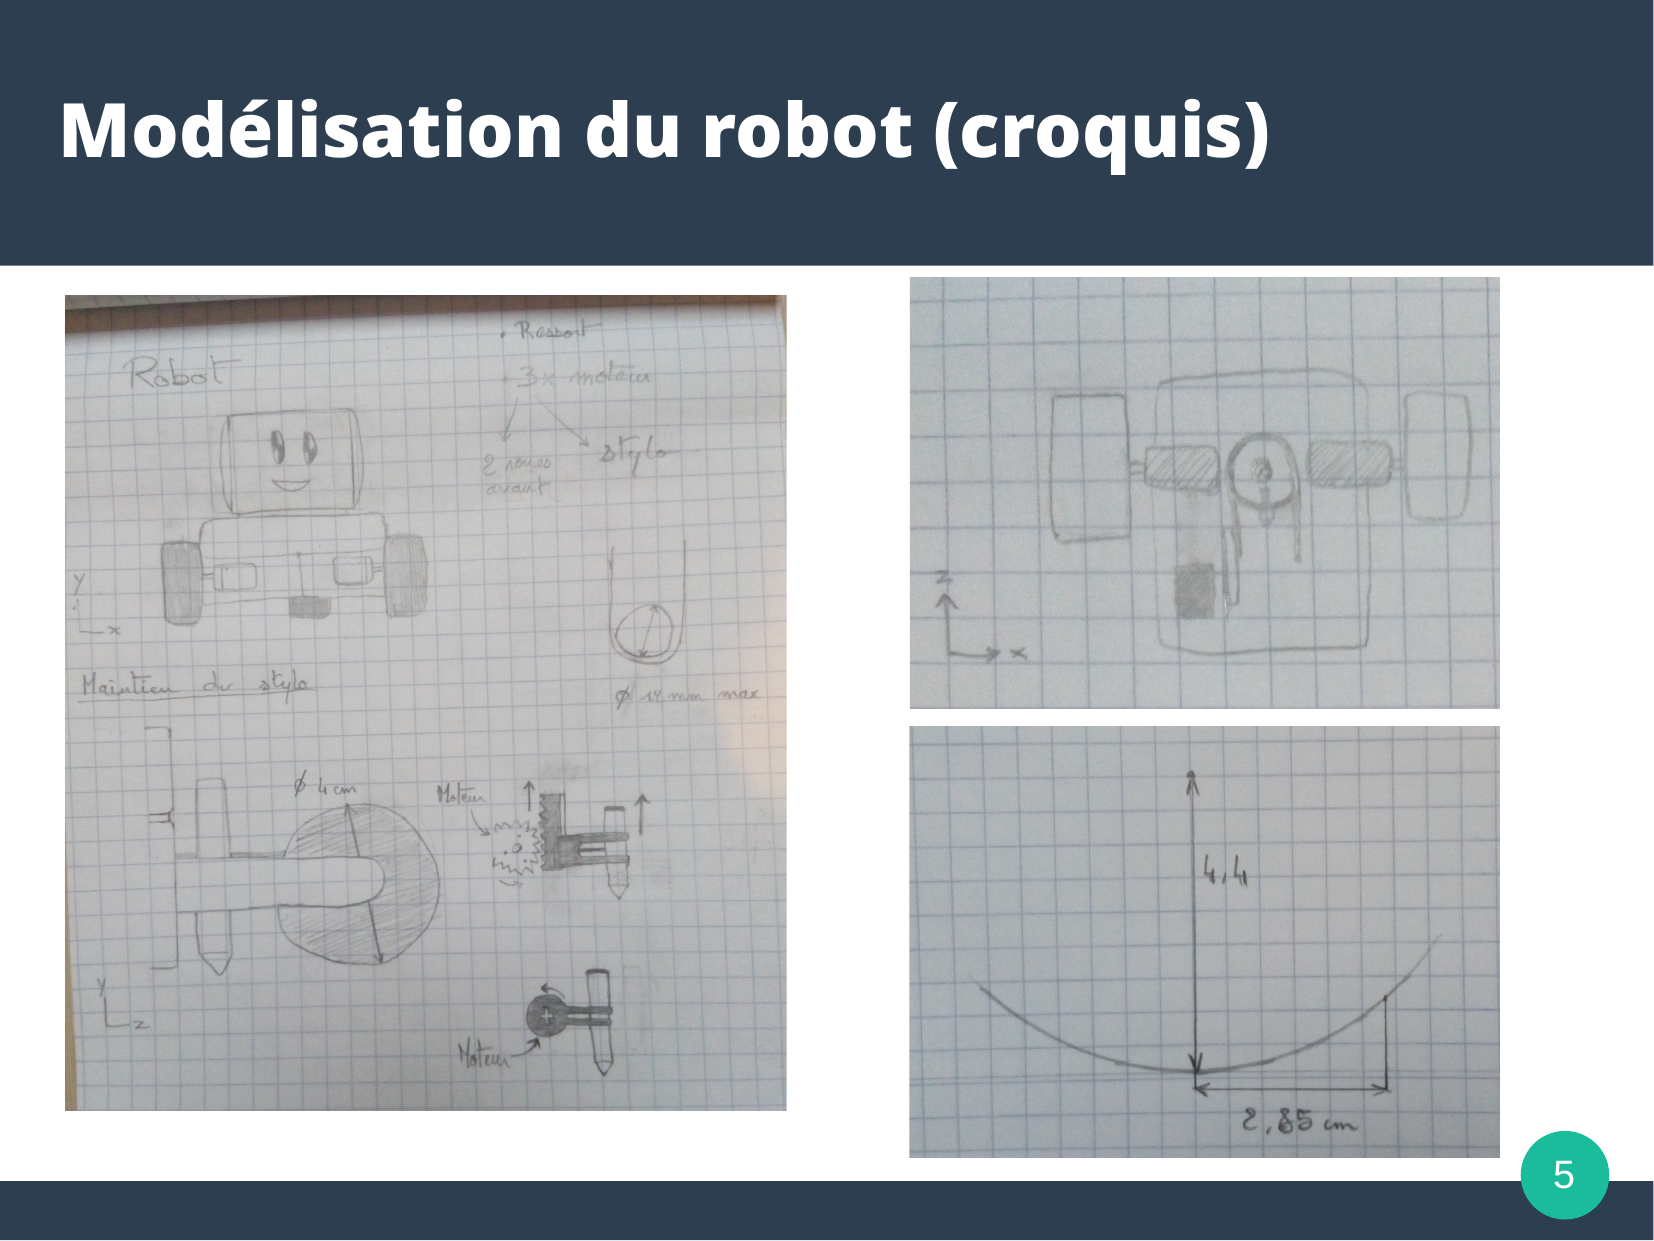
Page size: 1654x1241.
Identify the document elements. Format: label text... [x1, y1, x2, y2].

text_box 5 [1538, 1145, 1598, 1205]
picture [909, 277, 1501, 709]
picture [909, 726, 1501, 1158]
title Modélisation du robot (croquis) [59, 49, 1595, 207]
picture [64, 295, 787, 1111]
